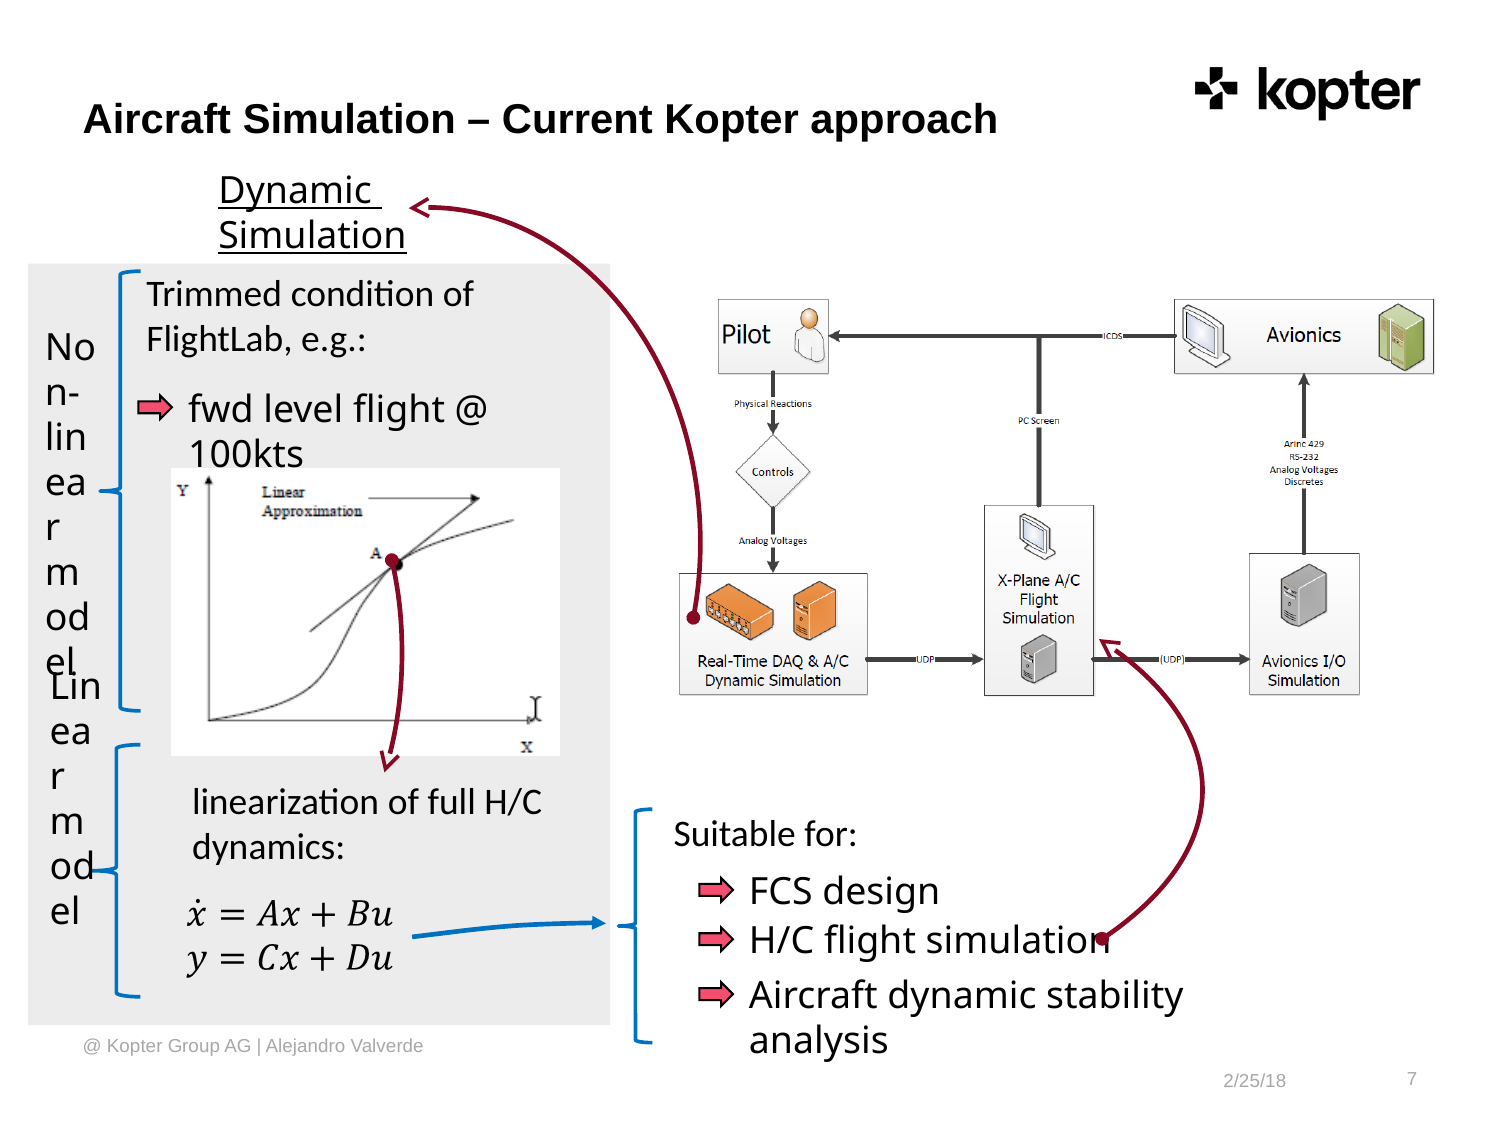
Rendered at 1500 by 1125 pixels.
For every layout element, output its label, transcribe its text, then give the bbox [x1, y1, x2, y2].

text_box linearization of full H/C dynamics: [192, 776, 615, 872]
text_box Suitable for: [673, 809, 1096, 905]
text_box Non-linear model [44, 322, 102, 628]
slide_number 2/25/18 [1181, 1069, 1329, 1099]
list @ Kopter Group AG | Alejandro Valverde [82, 1033, 703, 1063]
text_box FCS design [749, 867, 1172, 916]
text_box FCS design [1138, 881, 1172, 916]
picture [171, 468, 560, 756]
text_box Trimmed condition of FlightLab, e.g.: [131, 261, 882, 367]
picture [1194, 66, 1421, 121]
slide_number <number> [1328, 1067, 1418, 1097]
text_box [385, 756, 394, 763]
title Aircraft Simulation – Current Kopter approach [82, 64, 1153, 142]
text_box [699, 927, 733, 952]
text_box Aircraft dynamic stability analysis [748, 971, 1329, 1067]
text_box fwd level flight @ 100kts [188, 384, 611, 480]
text_box [28, 263, 611, 1026]
text_box H/C flight simulation [748, 916, 1357, 1012]
text_box Dynamic Simulation [218, 165, 556, 232]
picture [665, 263, 1447, 721]
text_box Linear model [49, 661, 106, 967]
text_box [699, 982, 733, 1007]
text_box [699, 877, 733, 902]
